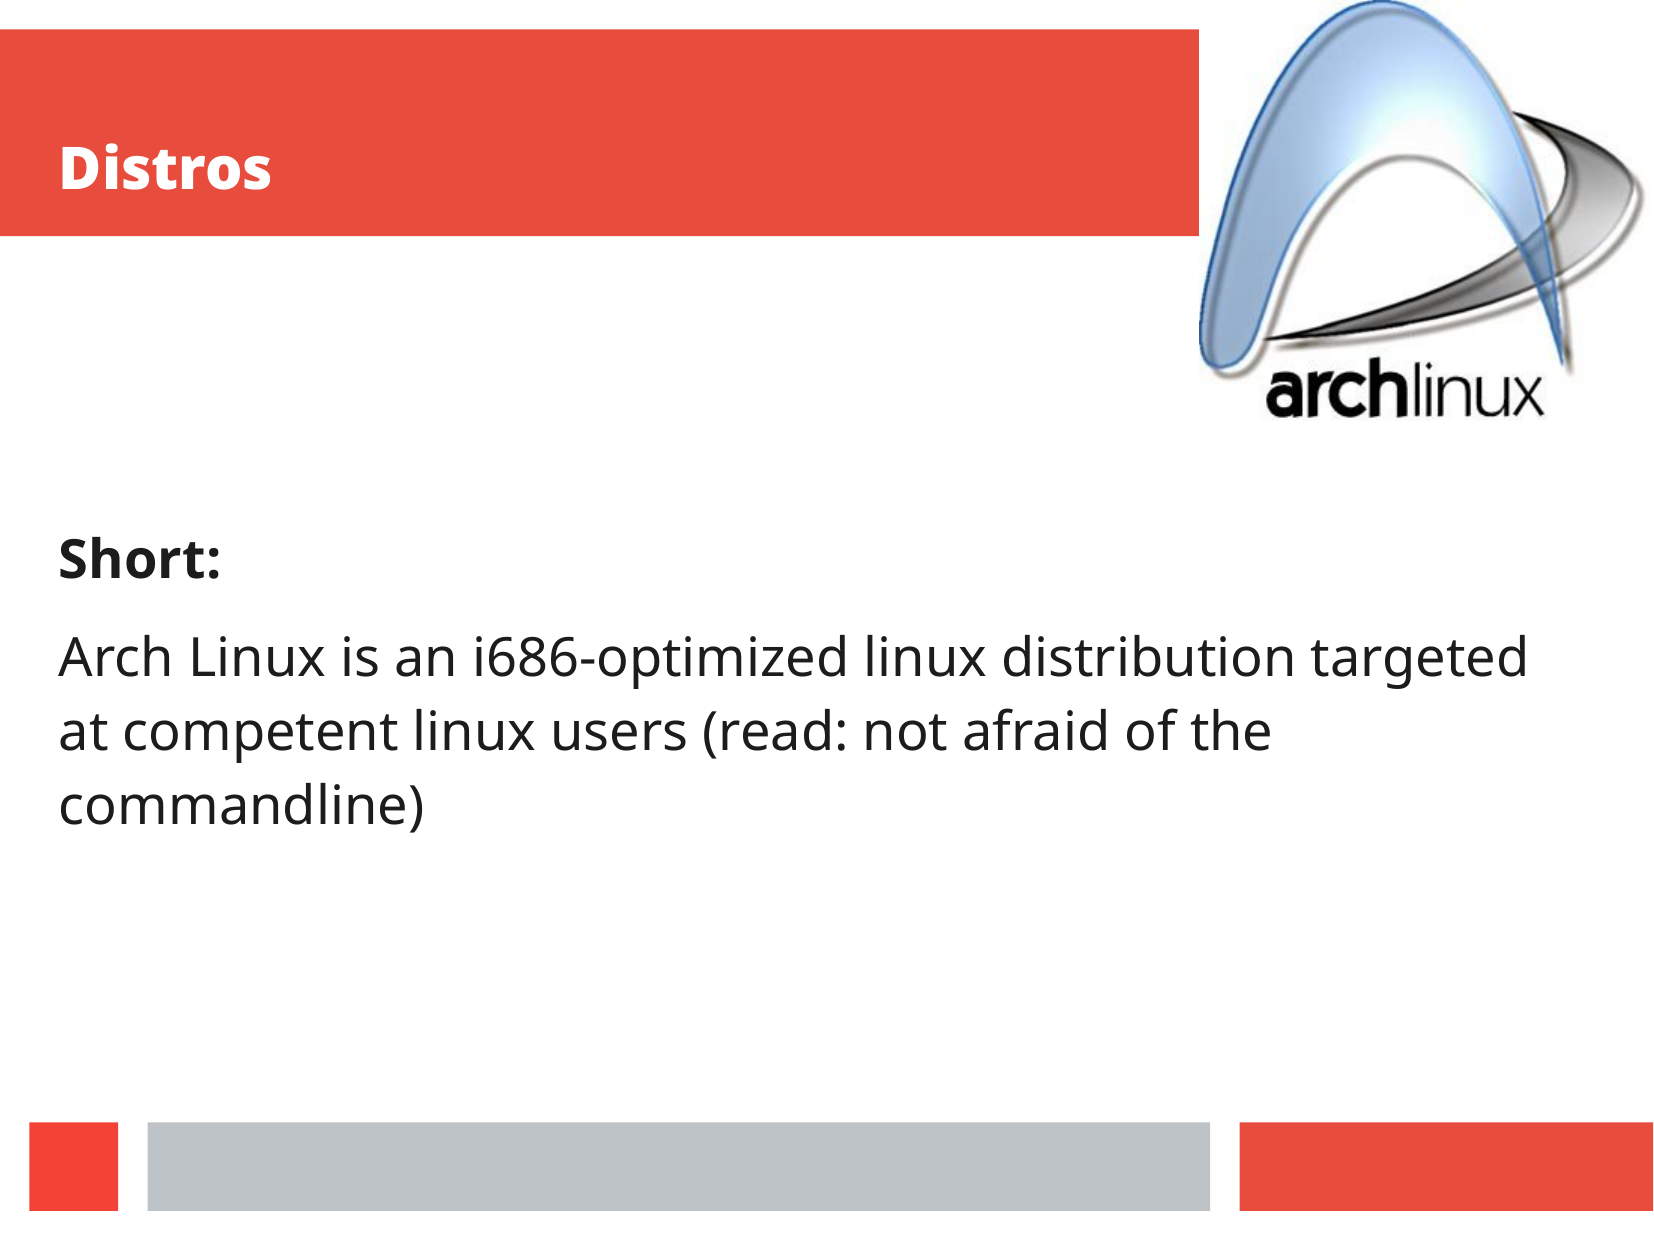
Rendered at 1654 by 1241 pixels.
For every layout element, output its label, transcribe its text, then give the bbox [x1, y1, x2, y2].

title Distros [58, 59, 1199, 207]
picture [1199, 0, 1650, 451]
list Short: Arch Linux is an i686-optimized linux distribution targeted at competent linux users (read: not afraid of the commandline) [58, 324, 1565, 1093]
